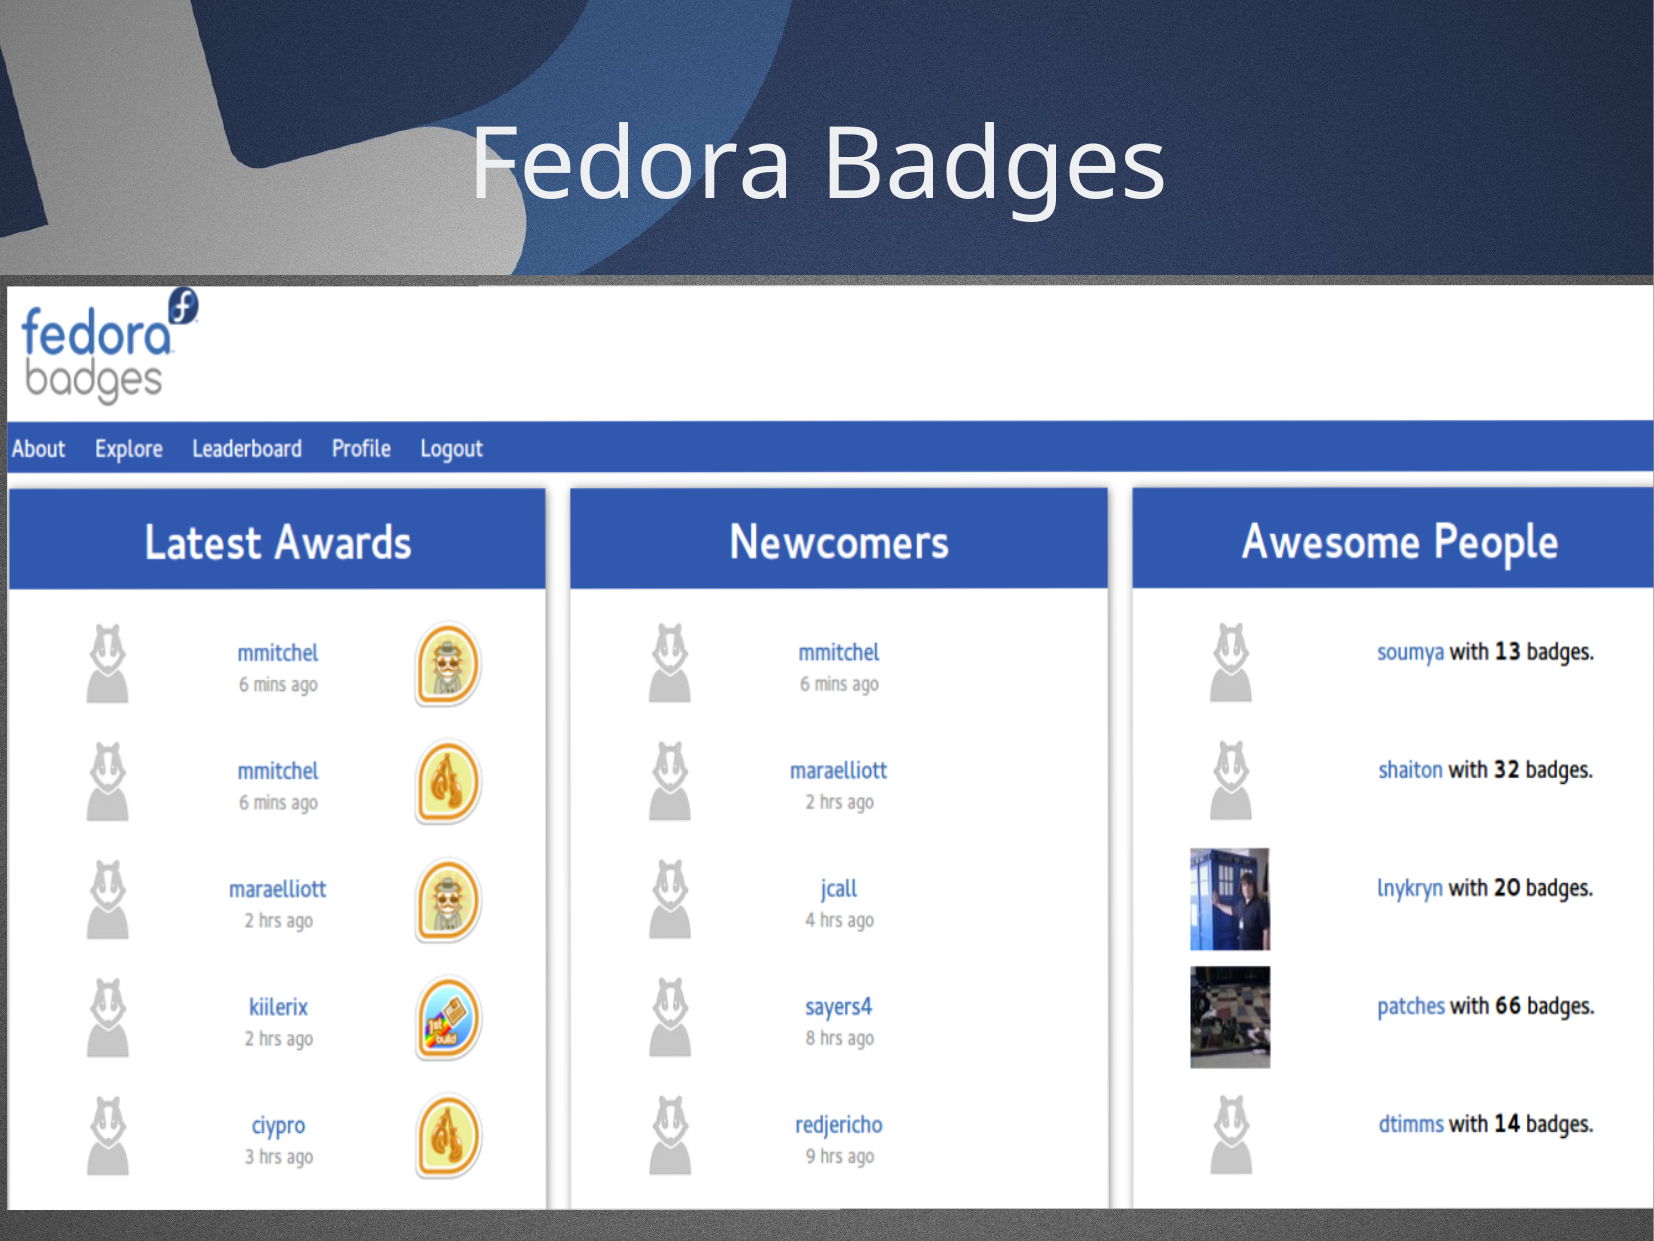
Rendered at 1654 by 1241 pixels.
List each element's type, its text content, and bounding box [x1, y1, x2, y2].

text_box Fedora Badges [60, 58, 1577, 266]
picture [0, 0, 1654, 1241]
